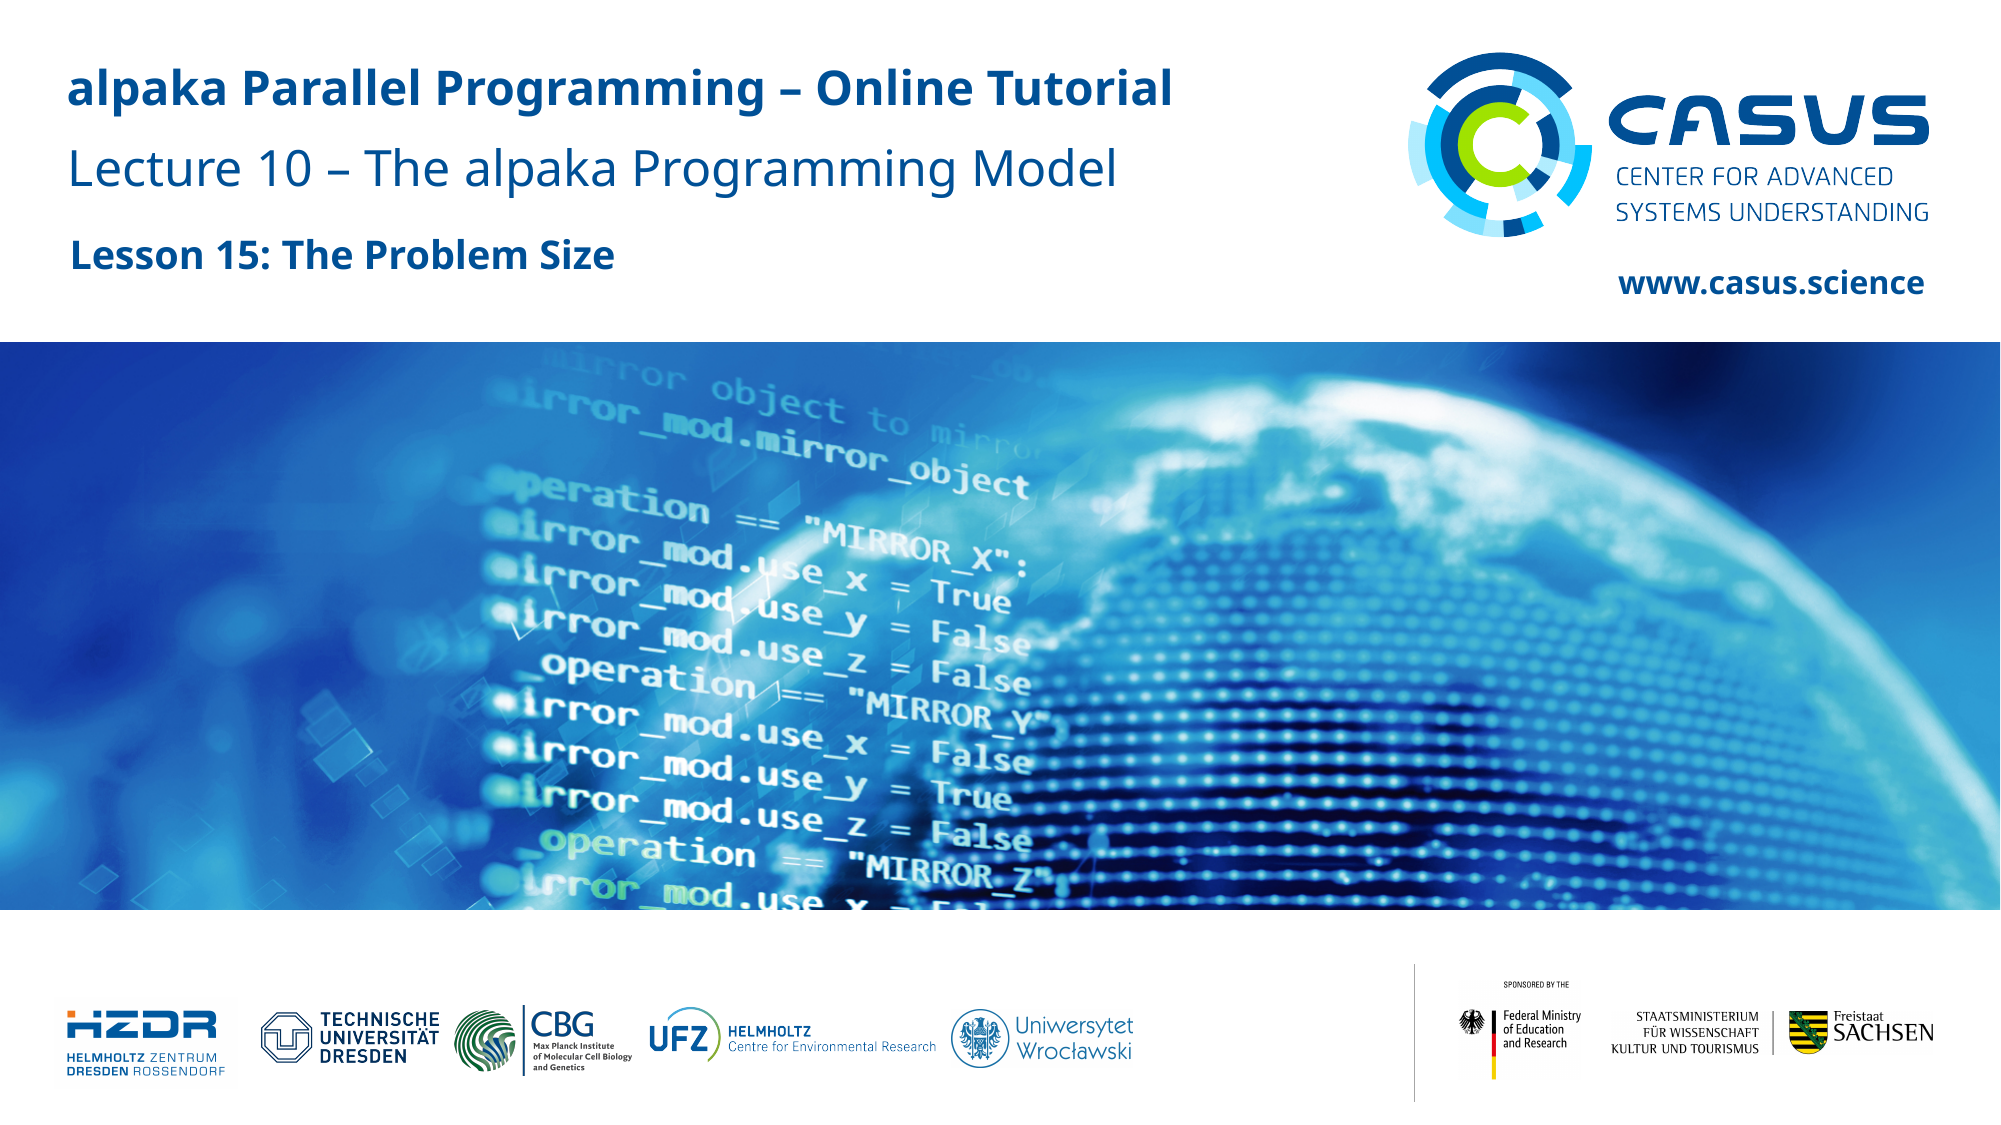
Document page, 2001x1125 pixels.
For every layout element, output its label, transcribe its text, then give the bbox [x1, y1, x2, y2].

picture [1611, 1011, 1933, 1055]
picture [1458, 980, 1581, 1080]
picture [1408, 52, 1929, 238]
picture [454, 982, 1133, 1084]
subtitle Lecture 10 – The alpaka Programming Model [67, 132, 1390, 202]
picture [261, 1012, 439, 1063]
picture [54, 997, 238, 1089]
picture [0, 342, 2001, 910]
text_box Lesson 15: The Problem Size [54, 219, 1377, 289]
title alpaka Parallel Programming – Online Tutorial [66, 53, 1389, 122]
